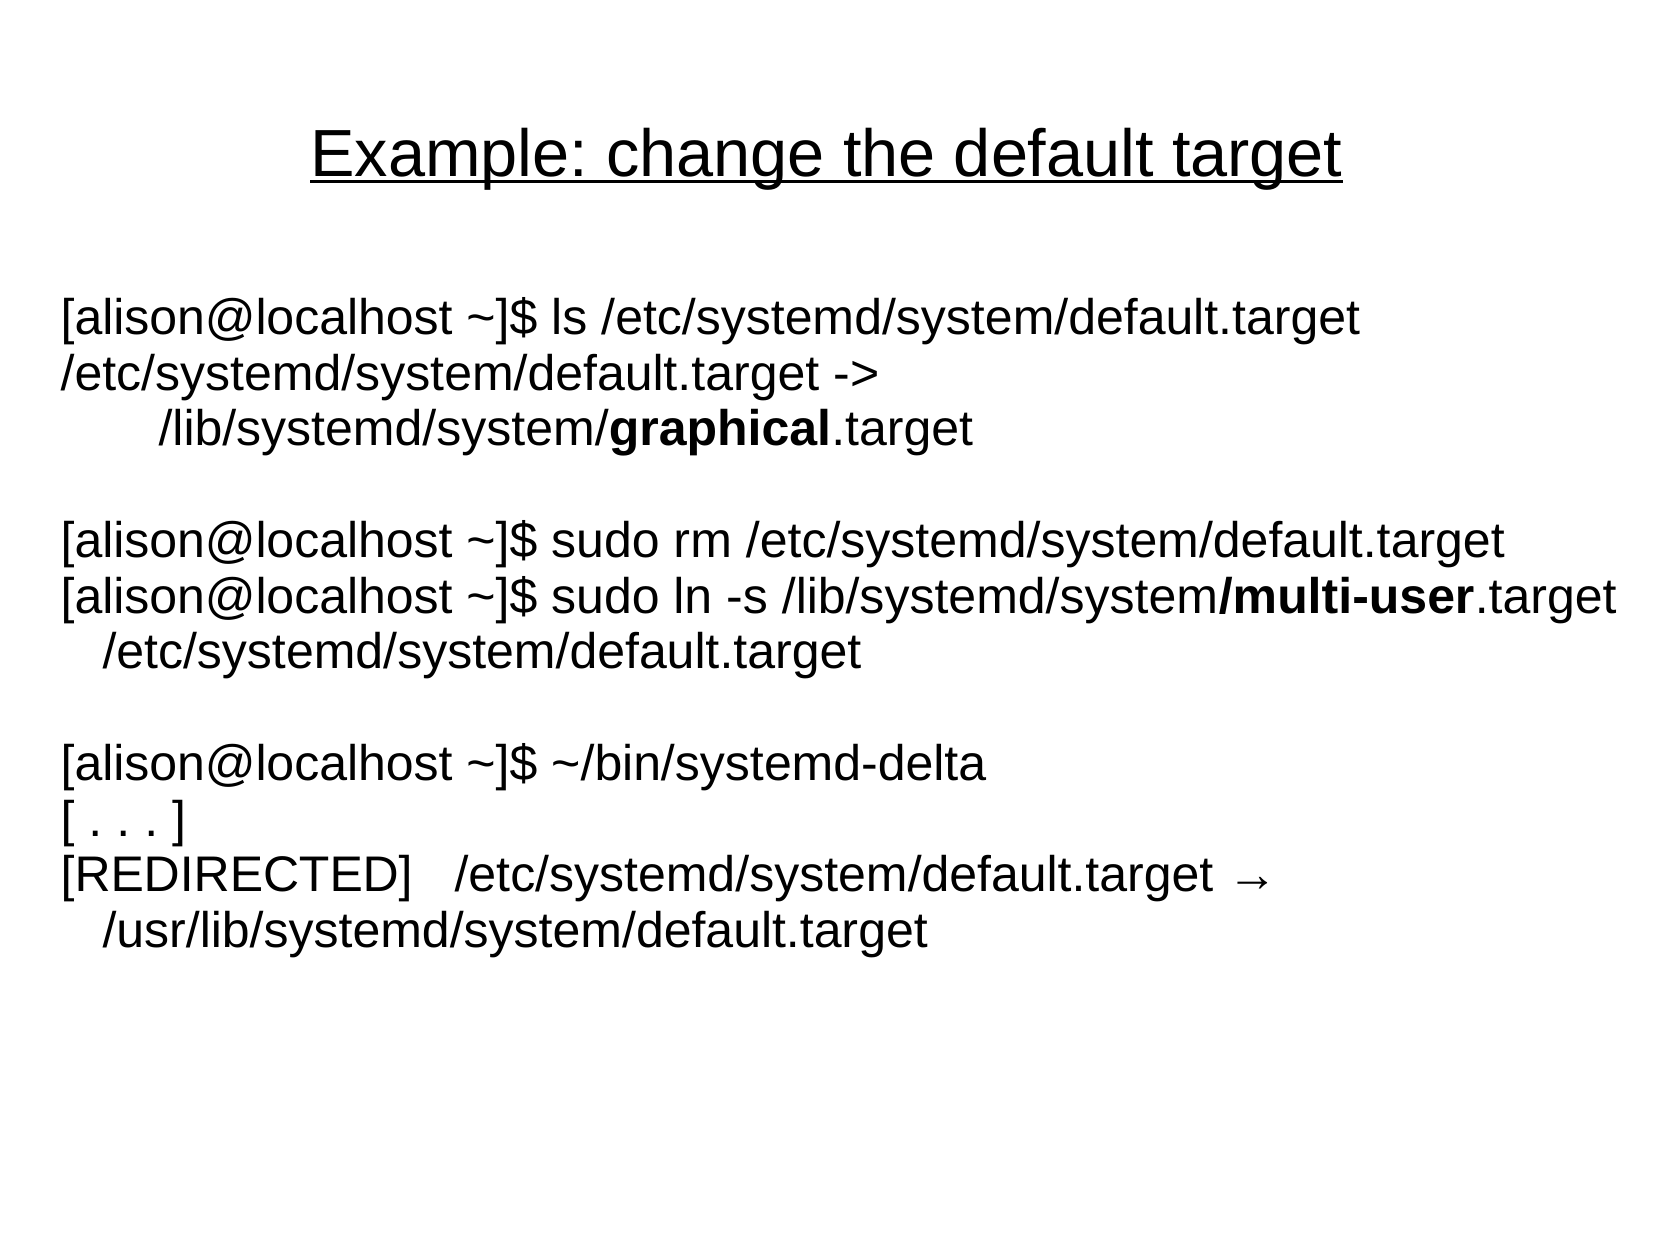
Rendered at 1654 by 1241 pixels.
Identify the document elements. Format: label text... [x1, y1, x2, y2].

text_box [alison@localhost ~]$ ls /etc/systemd/system/default.target /etc/systemd/system/default.target -> /lib/systemd/system/graphical.target [alison@localhost ~]$ sudo rm /etc/systemd/system/default.target [alison@localhost ~]$ sudo ln -s /lib/systemd/system/multi-user.target /etc/systemd/system/default.target [alison@localhost ~]$ ~/bin/systemd-delta [ . . . ] [REDIRECTED] /etc/systemd/system/default.target → /usr/lib/systemd/system/default.target [45, 226, 1633, 1126]
title Example: change the default target [82, 49, 1571, 226]
